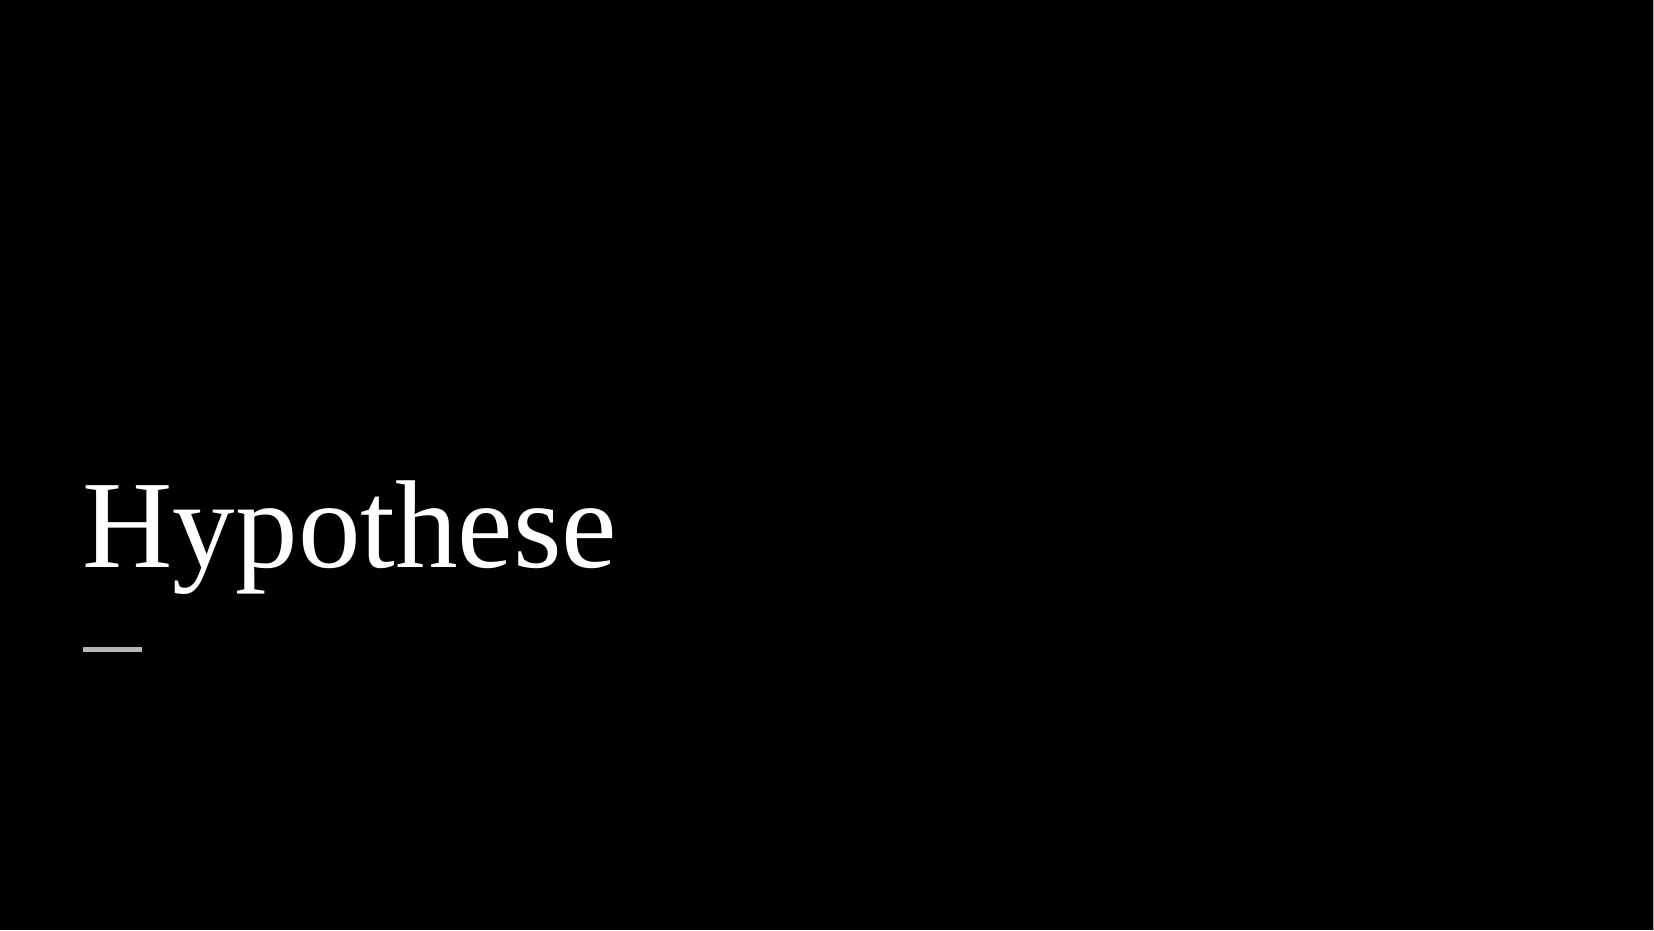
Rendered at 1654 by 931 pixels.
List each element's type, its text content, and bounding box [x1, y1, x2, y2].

title Hypothese [82, 431, 1571, 621]
